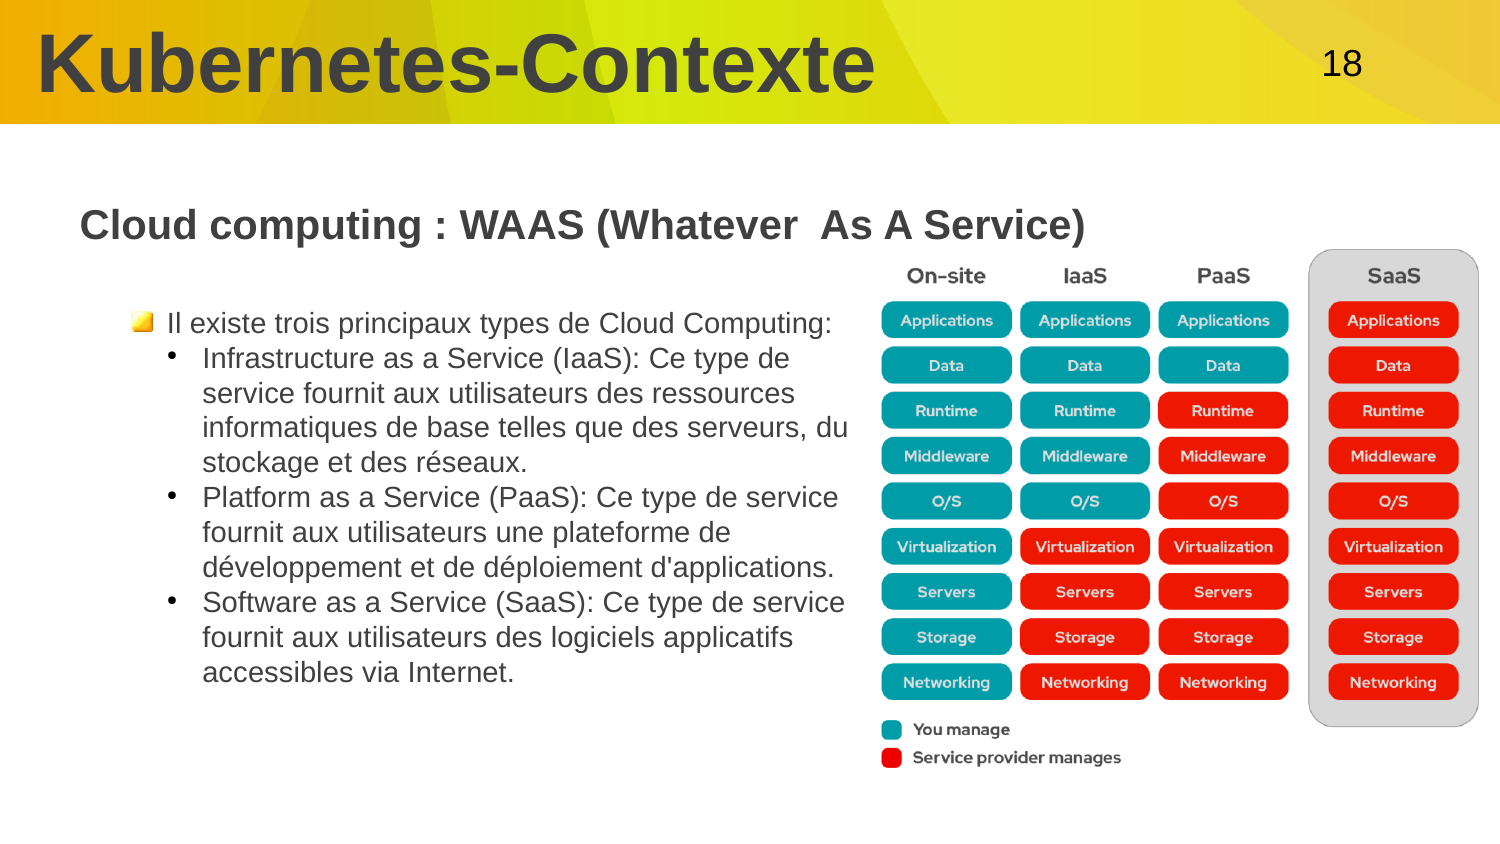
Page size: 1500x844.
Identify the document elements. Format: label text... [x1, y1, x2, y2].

text_box Il existe trois principaux types de Cloud Computing: Infrastructure as a Service (IaaS): Ce type de service fournit aux utilisateurs des ressources informatiques de base telles que des serveurs, du stockage et des réseaux. Platform as a Service (PaaS): Ce type de service fournit aux utilisateurs une plateforme de développement et de déploiement d'applications. Software as a Service (SaaS): Ce type de service fournit aux utilisateurs des logiciels applicatifs accessibles via Internet. [66, 296, 755, 721]
text_box Kubernetes-Contexte [0, 0, 1498, 130]
picture [0, 106, 1500, 844]
text_box Cloud computing : WAAS (Whatever As A Service) [64, 185, 1459, 261]
text_box <numéro> [1306, 35, 1500, 106]
